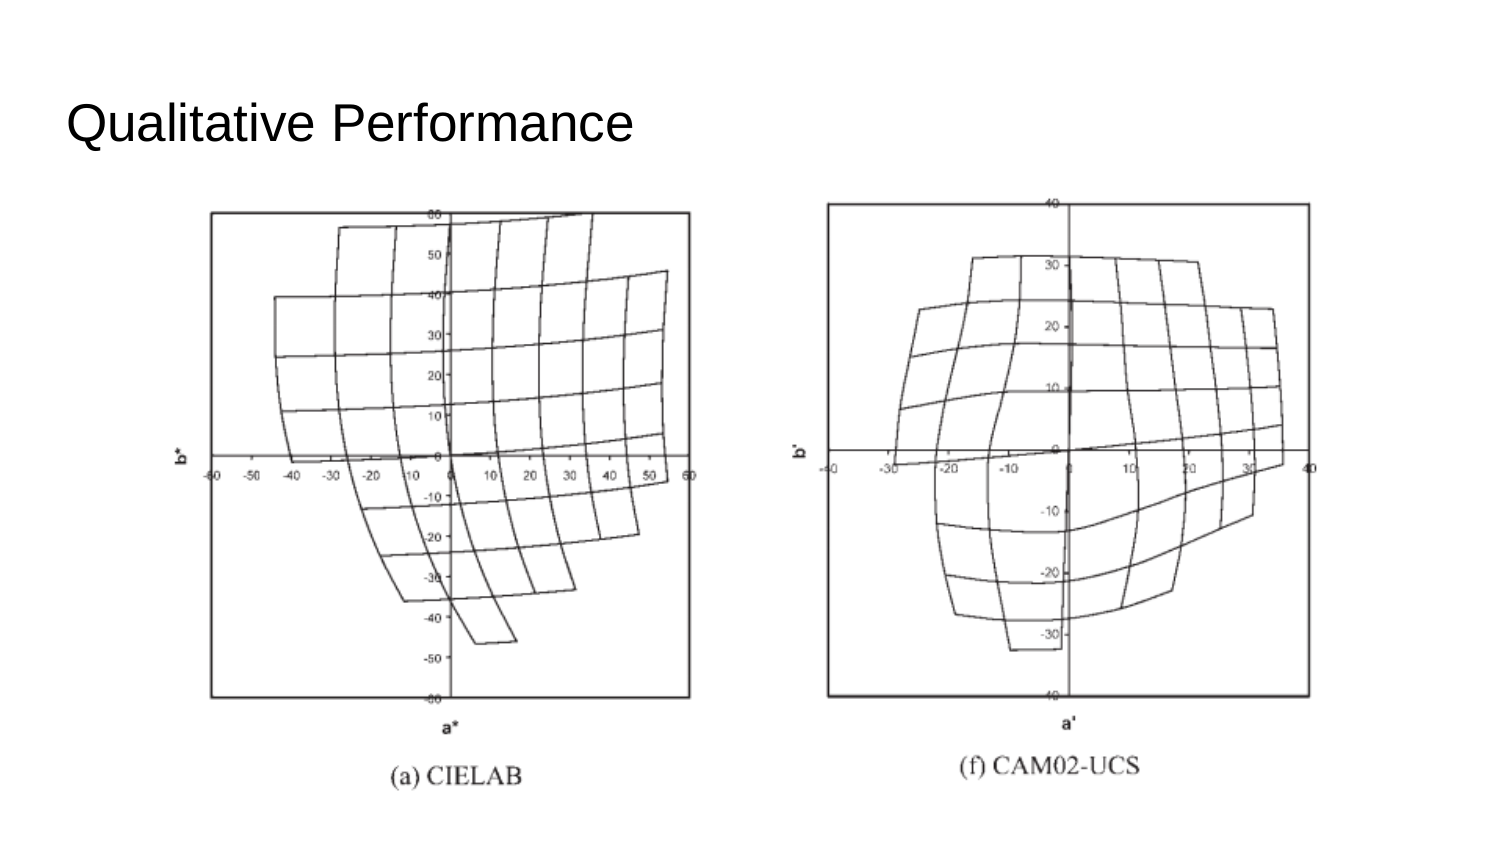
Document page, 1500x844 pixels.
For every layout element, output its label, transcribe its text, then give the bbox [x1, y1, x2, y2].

picture [147, 188, 717, 797]
picture [792, 188, 1340, 785]
title Qualitative Performance [51, 72, 1449, 167]
